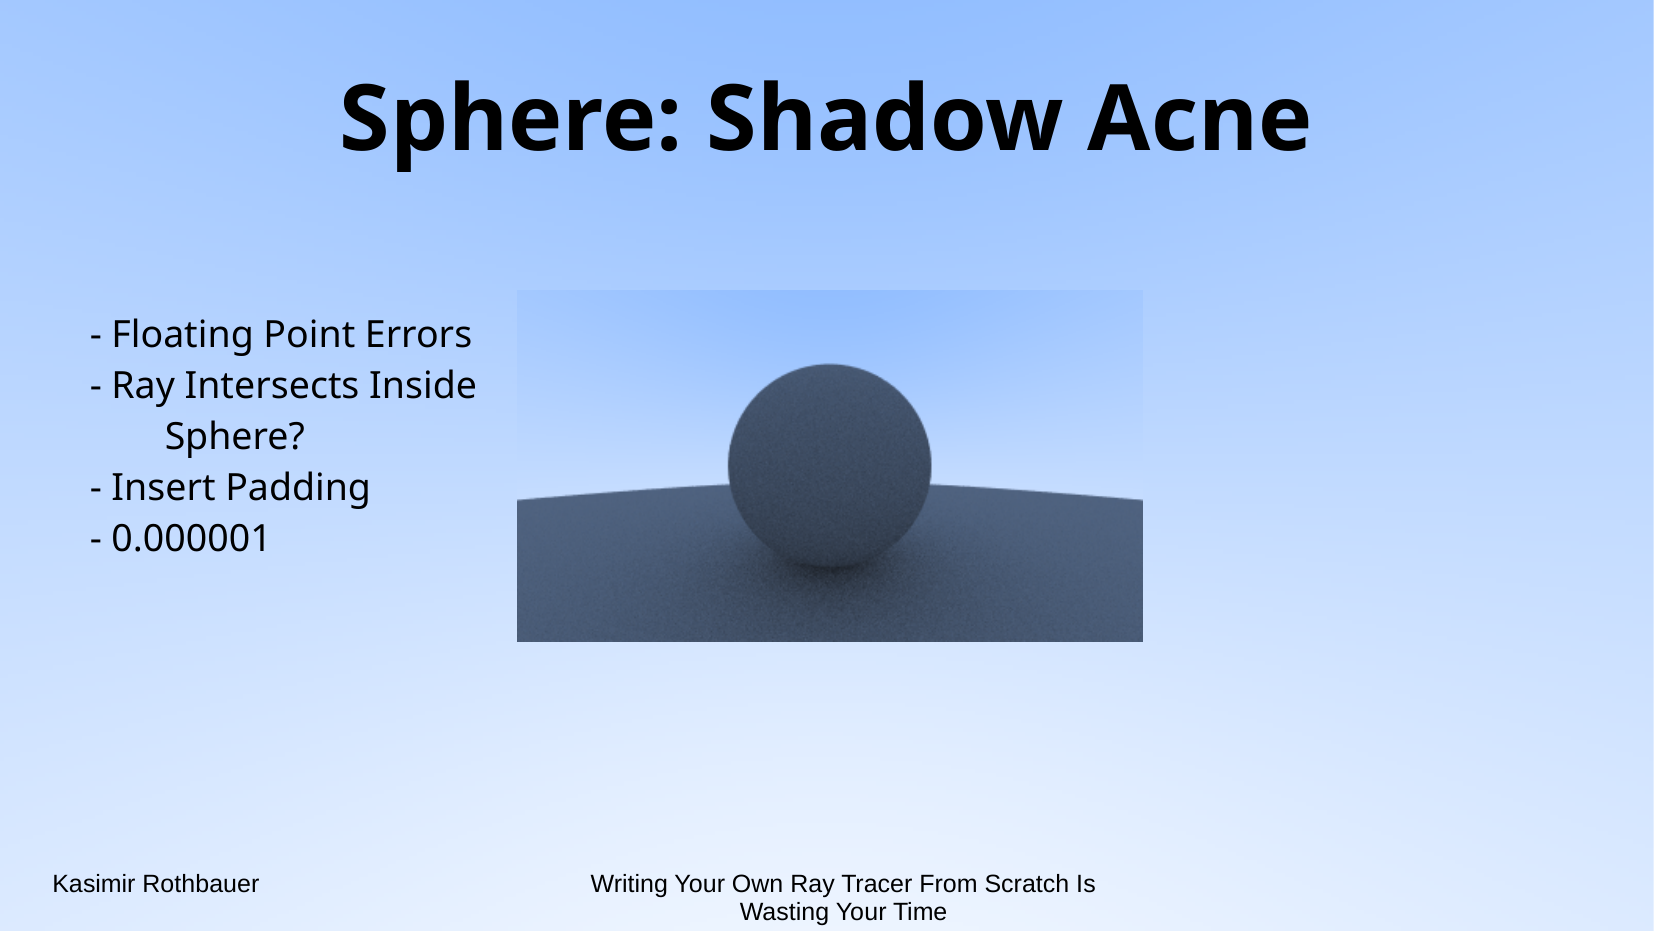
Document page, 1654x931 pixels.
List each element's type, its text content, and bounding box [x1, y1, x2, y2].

picture [0, 0, 1654, 931]
text_box Writing Your Own Ray Tracer From Scratch Is Wasting Your Time [562, 862, 1126, 931]
text_box Kasimir Rothbauer [37, 862, 413, 906]
text_box - Floating Point Errors - Ray Intersects Inside Sphere? - Insert Padding - 0.000001 [75, 300, 498, 570]
title Sphere: Shadow Acne [82, 37, 1571, 193]
